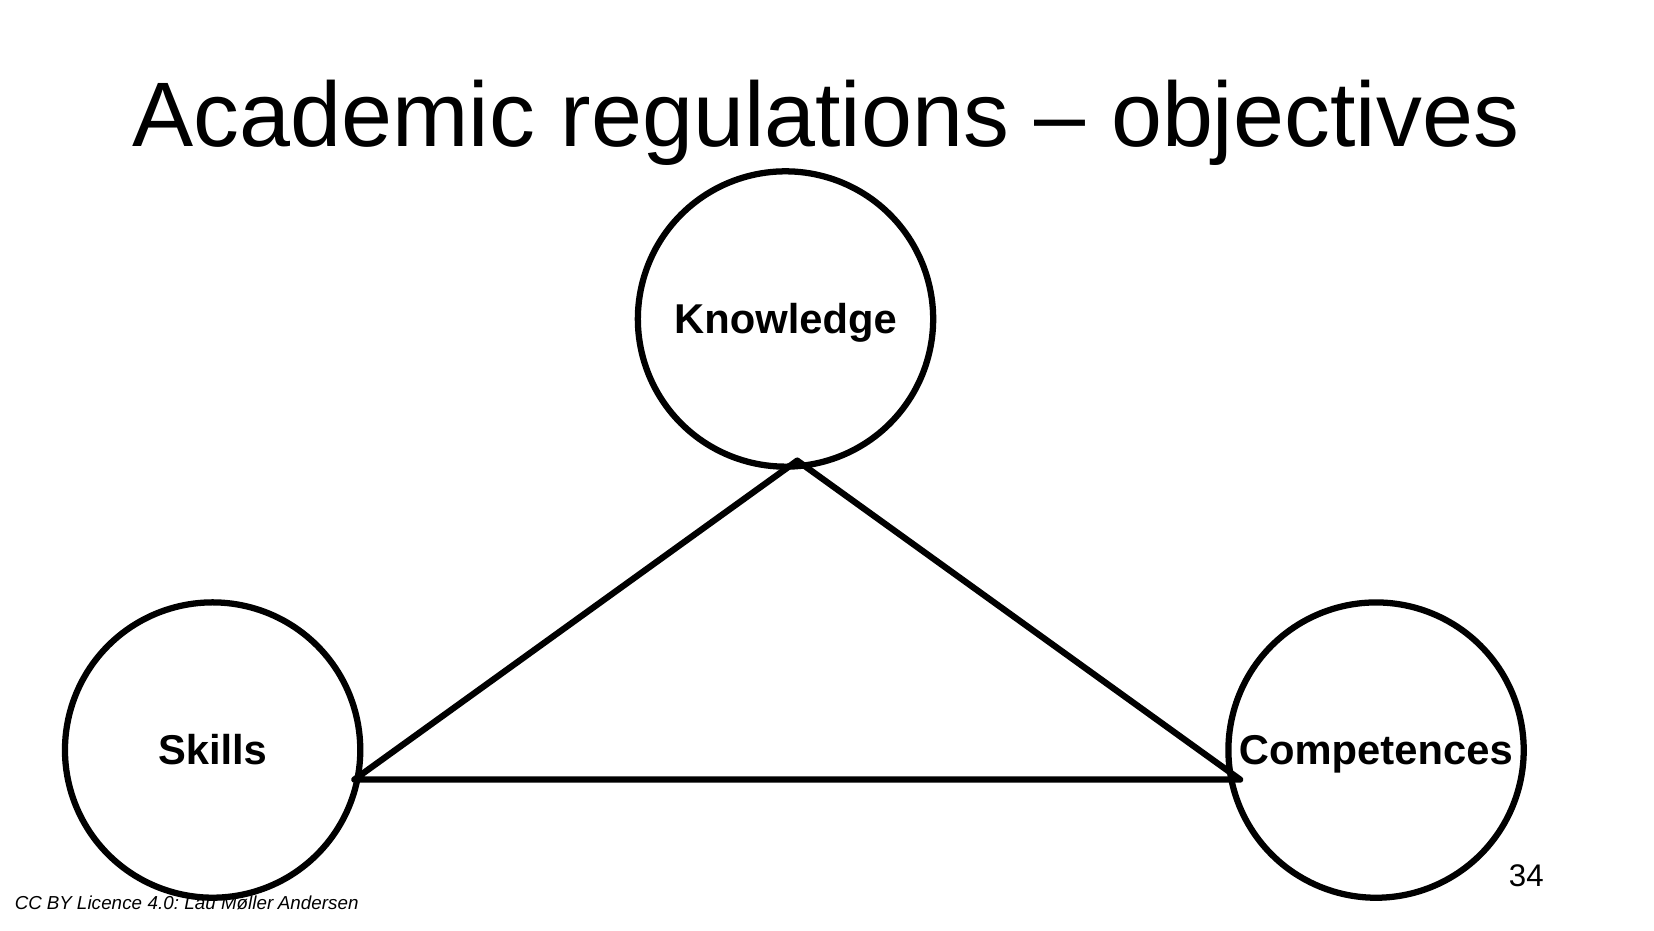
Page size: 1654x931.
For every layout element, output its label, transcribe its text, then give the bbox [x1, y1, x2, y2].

title Academic regulations – objectives [82, 37, 1571, 193]
text_box CC BY Licence 4.0: Lau Møller Andersen [0, 885, 387, 921]
text_box <nummer> [1494, 850, 1654, 921]
text_box Knowledge [637, 171, 934, 467]
text_box Skills [64, 602, 361, 885]
text_box Competences [1228, 602, 1524, 898]
